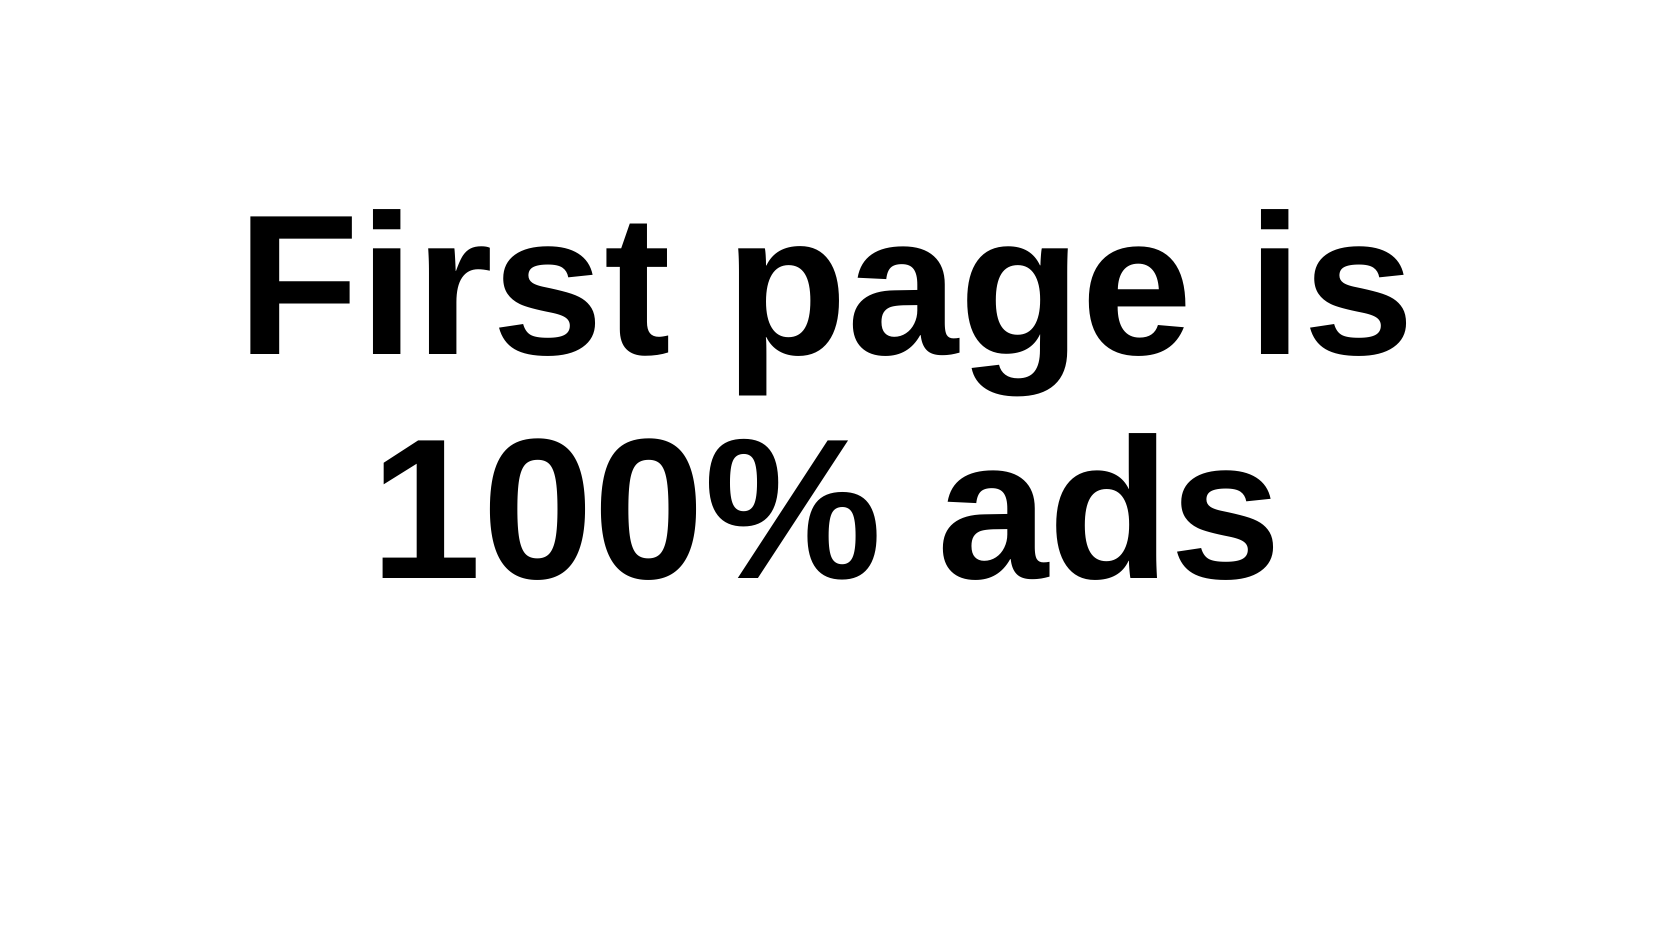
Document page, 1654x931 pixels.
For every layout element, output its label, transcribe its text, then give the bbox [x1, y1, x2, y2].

subtitle First page is 100% ads [82, 37, 1571, 757]
